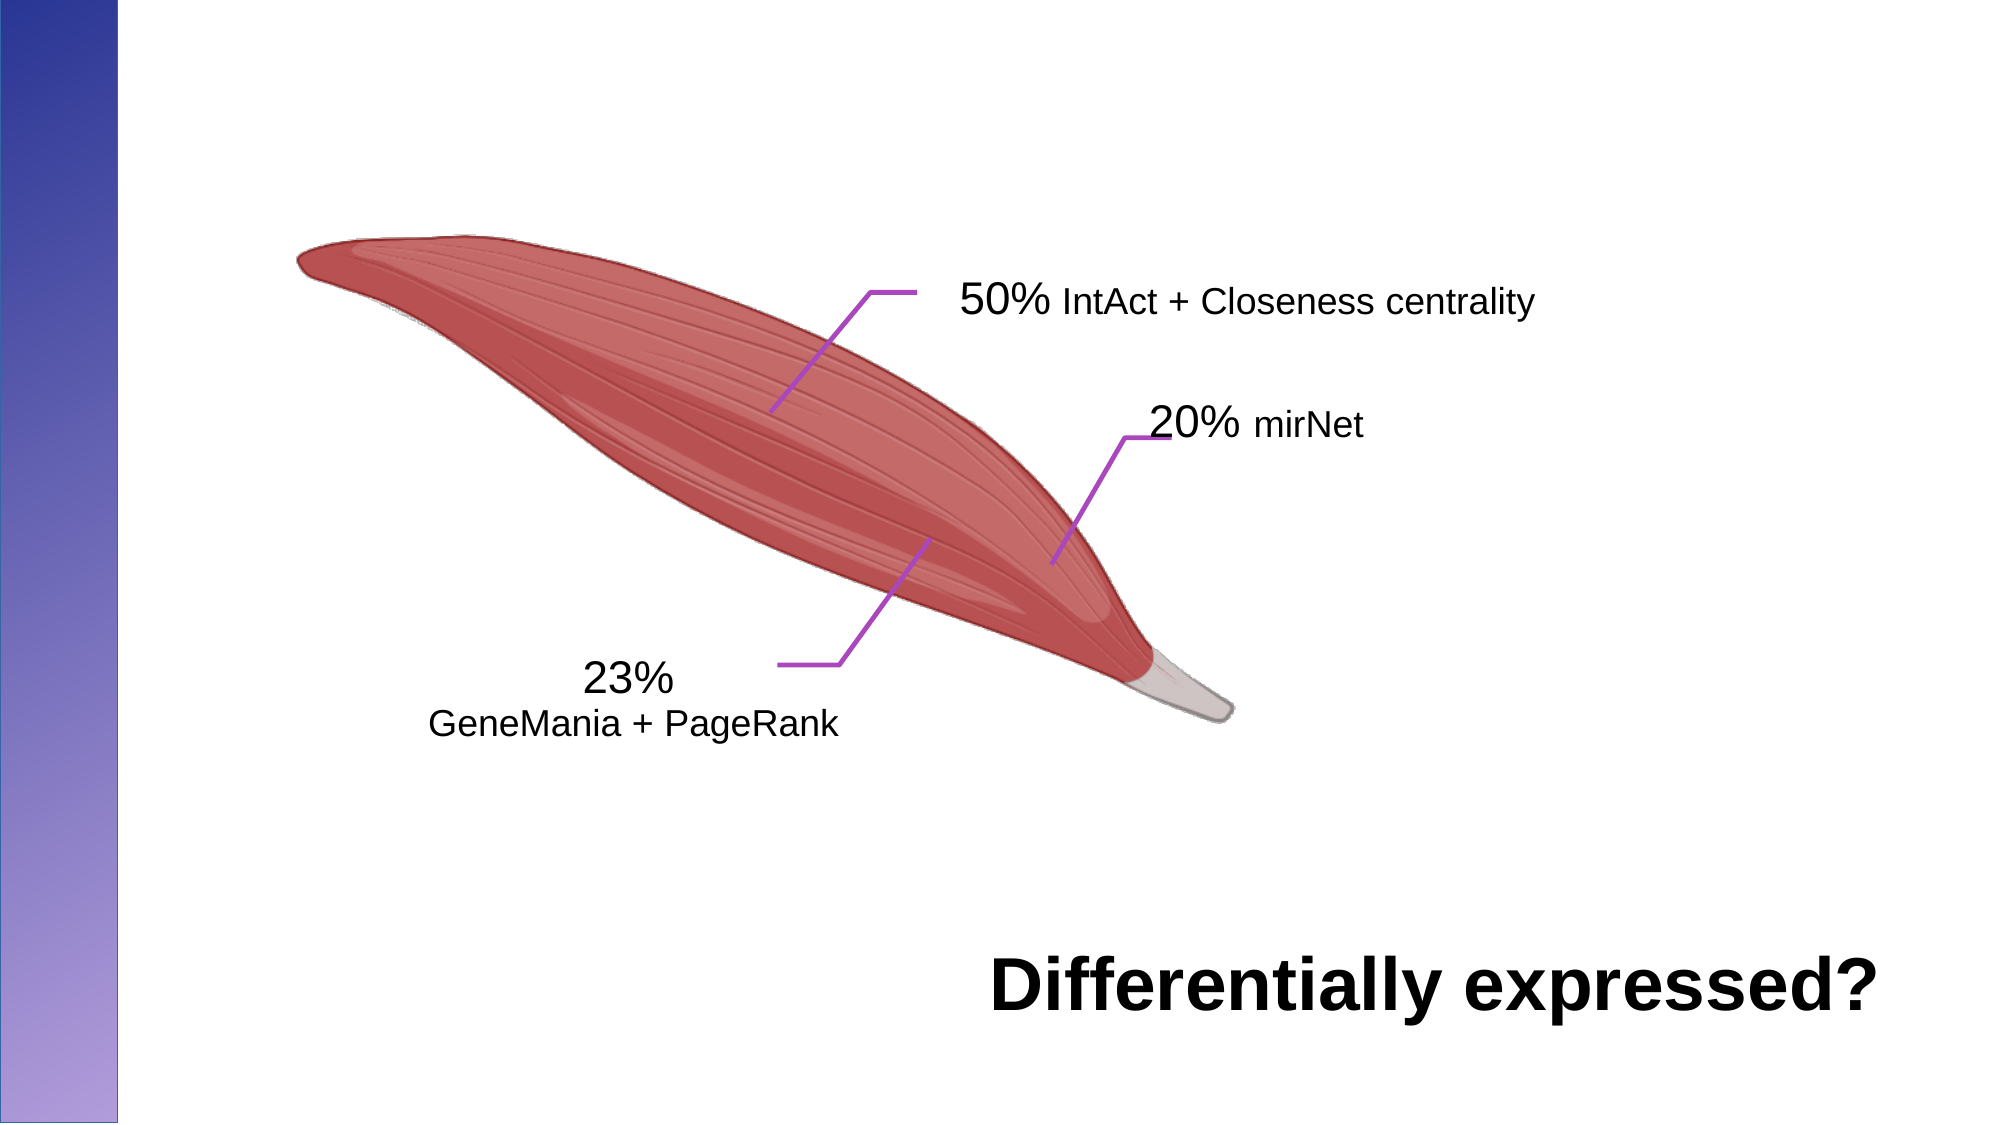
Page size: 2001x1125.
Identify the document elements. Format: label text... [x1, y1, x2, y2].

text_box Differentially expressed? [974, 934, 1949, 1118]
picture [265, 177, 1263, 813]
text_box 20% mirNet [1134, 388, 1565, 523]
text_box [0, 0, 118, 1123]
text_box 50% IntAct + Closeness centrality [944, 265, 1595, 384]
text_box 23% GeneMania + PageRank [413, 644, 861, 779]
